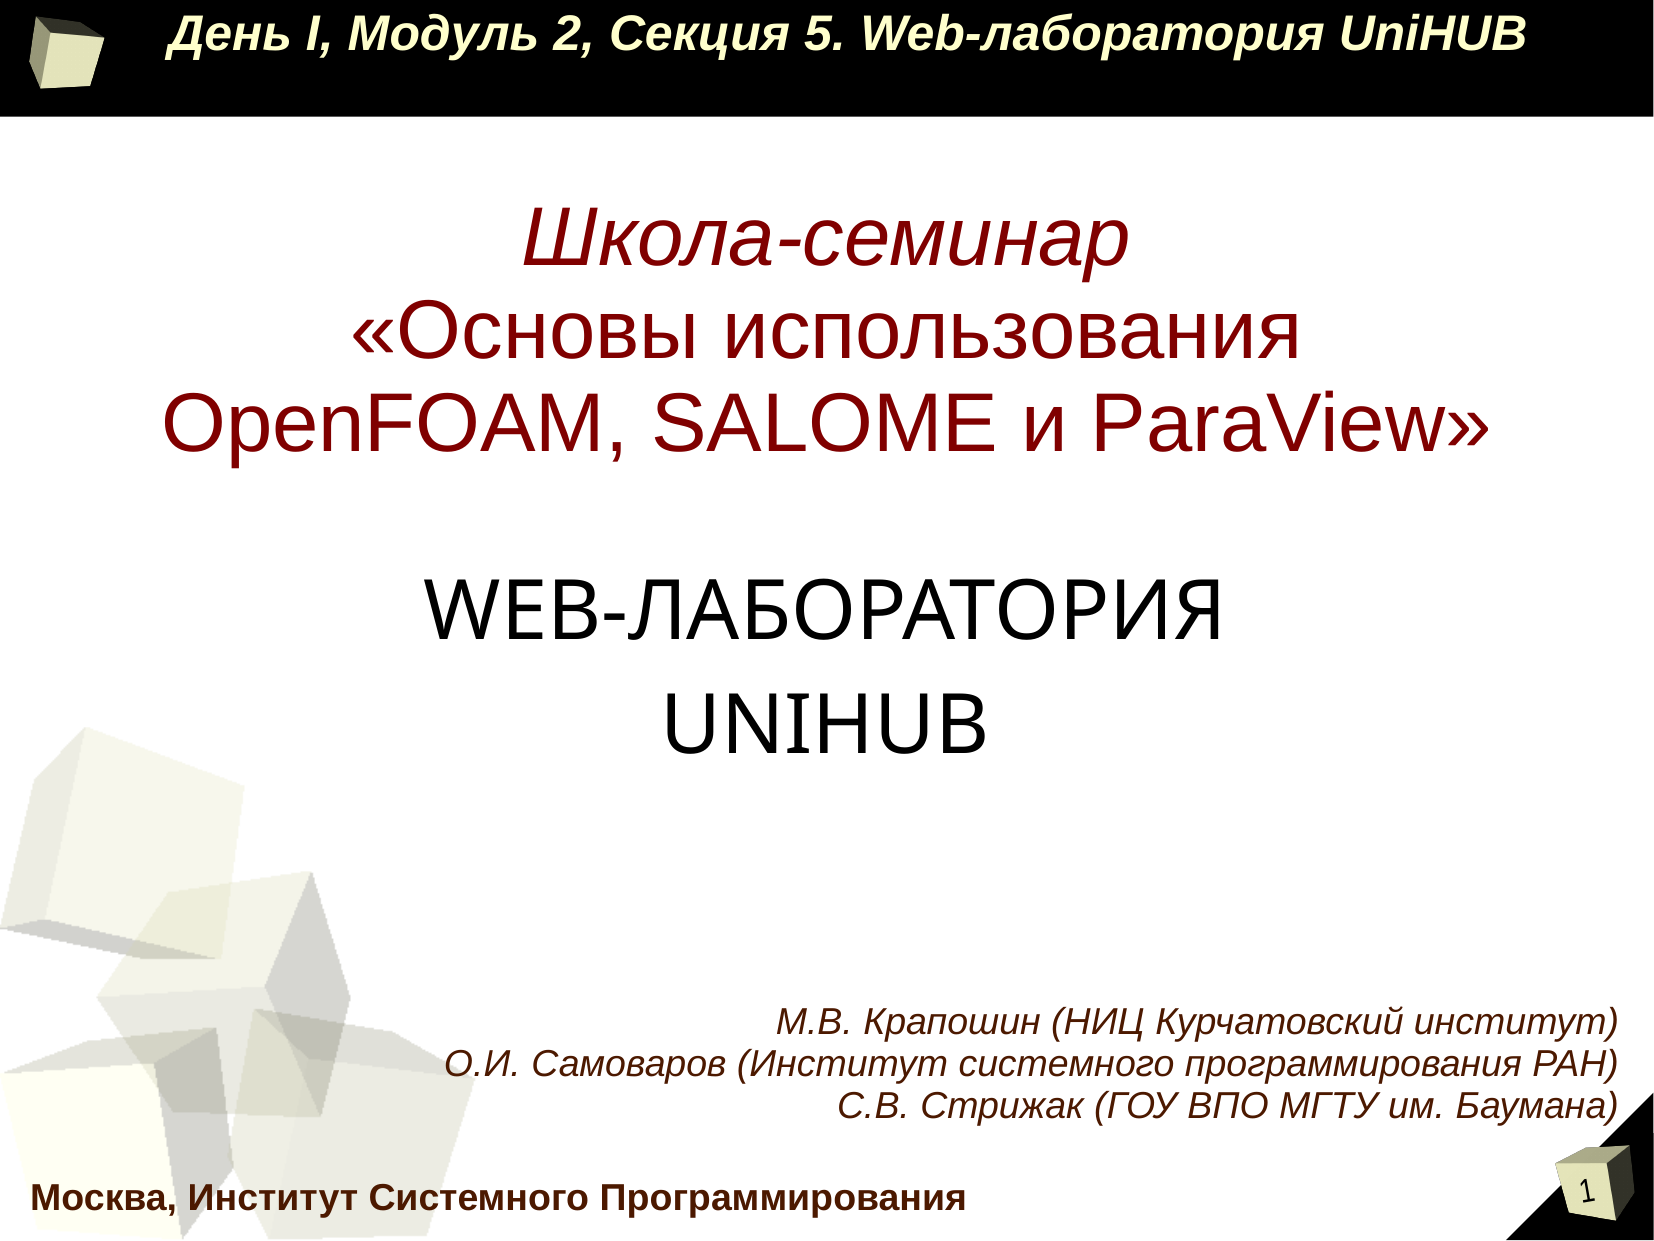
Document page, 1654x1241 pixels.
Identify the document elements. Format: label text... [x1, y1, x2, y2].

text_box М.В. Крапошин (НИЦ Курчатовский институт) О.И. Самоваров (Институт системного программирования РАН) С.В. Стрижак (ГОУ ВПО МГТУ им. Баумана) [131, 993, 1635, 1184]
picture [194, 1184, 205, 1204]
picture [0, 793, 477, 1241]
text_box WEB-ЛАБОРАТОРИЯ UNIHUB [0, 543, 1651, 793]
text_box Школа-семинар «Основы использования OpenFOAM, SALOME и ParaView» [0, 183, 1654, 473]
picture [464, 1193, 472, 1198]
